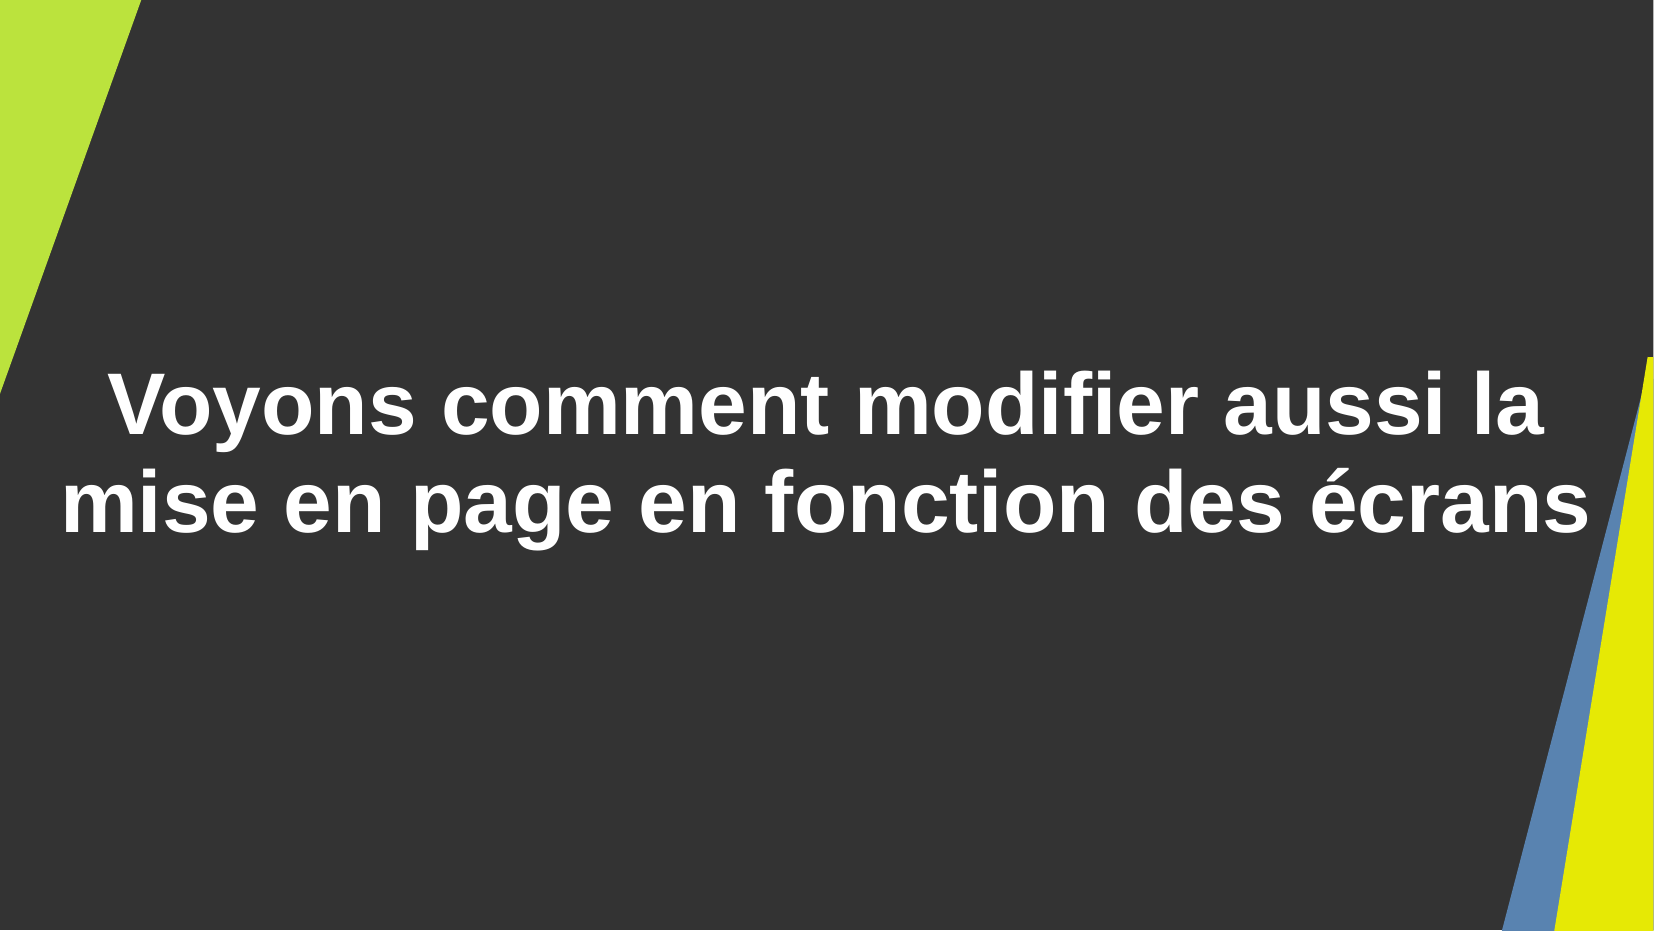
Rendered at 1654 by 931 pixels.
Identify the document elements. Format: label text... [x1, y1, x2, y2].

text_box [0, 0, 142, 394]
title Voyons comment modifier aussi la mise en page en fonction des écrans [31, 355, 1622, 576]
text_box [1501, 356, 1654, 931]
